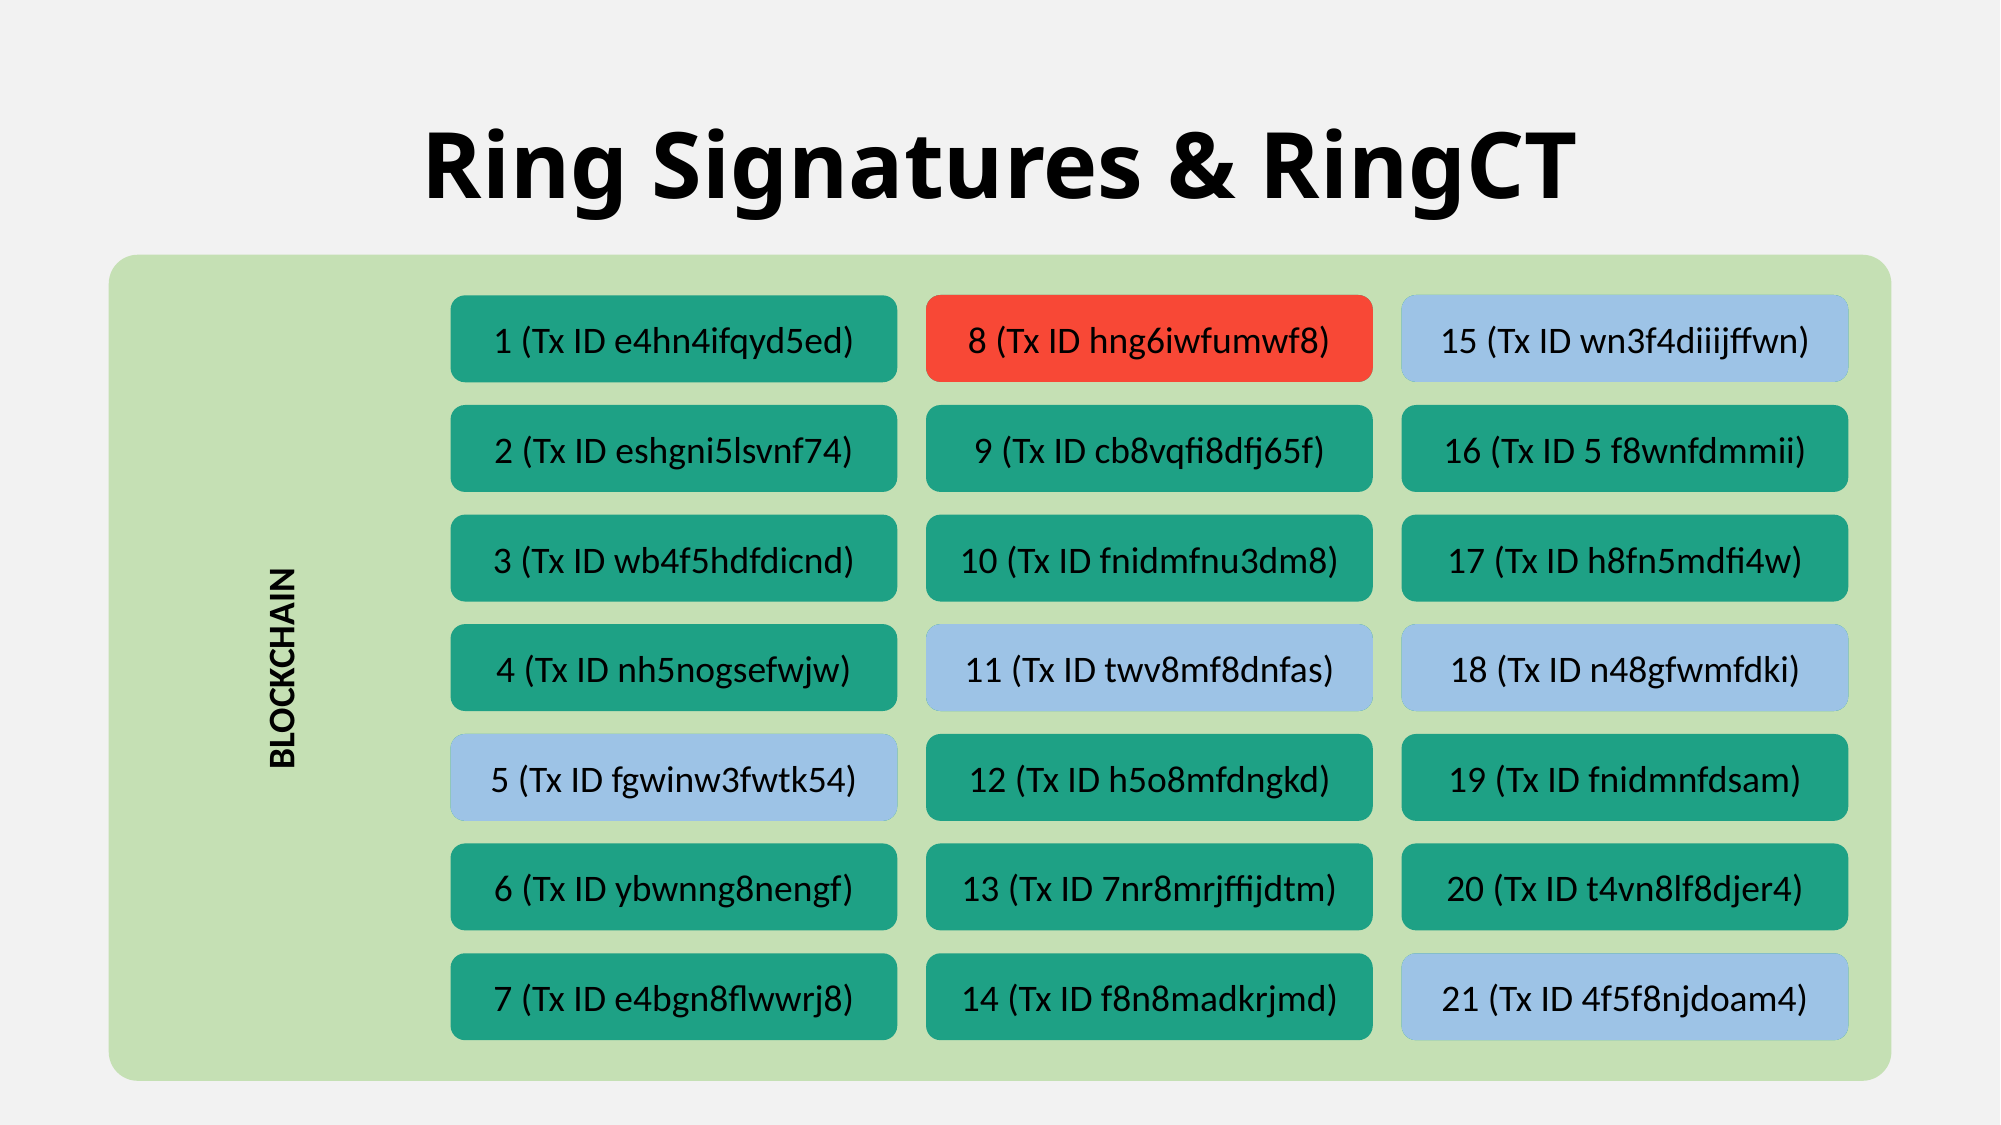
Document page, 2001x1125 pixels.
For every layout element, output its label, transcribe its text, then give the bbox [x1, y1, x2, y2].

text_box 6 (Tx ID ybwnng8nengf) [450, 843, 898, 931]
text_box 14 (Tx ID f8n8madkrjmd) [926, 953, 1373, 1041]
text_box BLOCKCHAIN [249, 550, 310, 785]
text_box 21 (Tx ID 4f5f8njdoam4) [1401, 953, 1849, 1041]
text_box 4 (Tx ID nh5nogsefwjw) [450, 624, 898, 712]
text_box 10 (Tx ID fnidmfnu3dm8) [926, 514, 1373, 602]
text_box 11 (Tx ID twv8mf8dnfas) [926, 624, 1373, 712]
text_box 13 (Tx ID 7nr8mrjffijdtm) [926, 843, 1373, 931]
text_box 3 (Tx ID wb4f5hdfdicnd) [450, 514, 898, 602]
text_box 2 (Tx ID eshgni5lsvnf74) [450, 404, 898, 492]
text_box 20 (Tx ID t4vn8lf8djer4) [1401, 843, 1849, 931]
text_box 8 (Tx ID hng6iwfumwf8) [926, 294, 1373, 382]
text_box 7 (Tx ID e4bgn8flwwrj8) [450, 953, 898, 1041]
text_box 15 (Tx ID wn3f4diiijffwn) [1401, 294, 1849, 382]
text_box 16 (Tx ID 5 f8wnfdmmii) [1401, 404, 1849, 492]
text_box 5 (Tx ID fgwinw3fwtk54) [450, 733, 898, 821]
text_box 9 (Tx ID cb8vqfi8dfj65f) [926, 404, 1373, 492]
text_box 1 (Tx ID e4hn4ifqyd5ed) [450, 295, 898, 383]
text_box 19 (Tx ID fnidmnfdsam) [1401, 733, 1849, 821]
title Ring Signatures & RingCT [137, 59, 1863, 254]
text_box 12 (Tx ID h5o8mfdngkd) [926, 733, 1373, 821]
text_box 18 (Tx ID n48gfwmfdki) [1401, 624, 1849, 712]
text_box [108, 254, 1892, 1081]
text_box 17 (Tx ID h8fn5mdfi4w) [1401, 514, 1849, 602]
